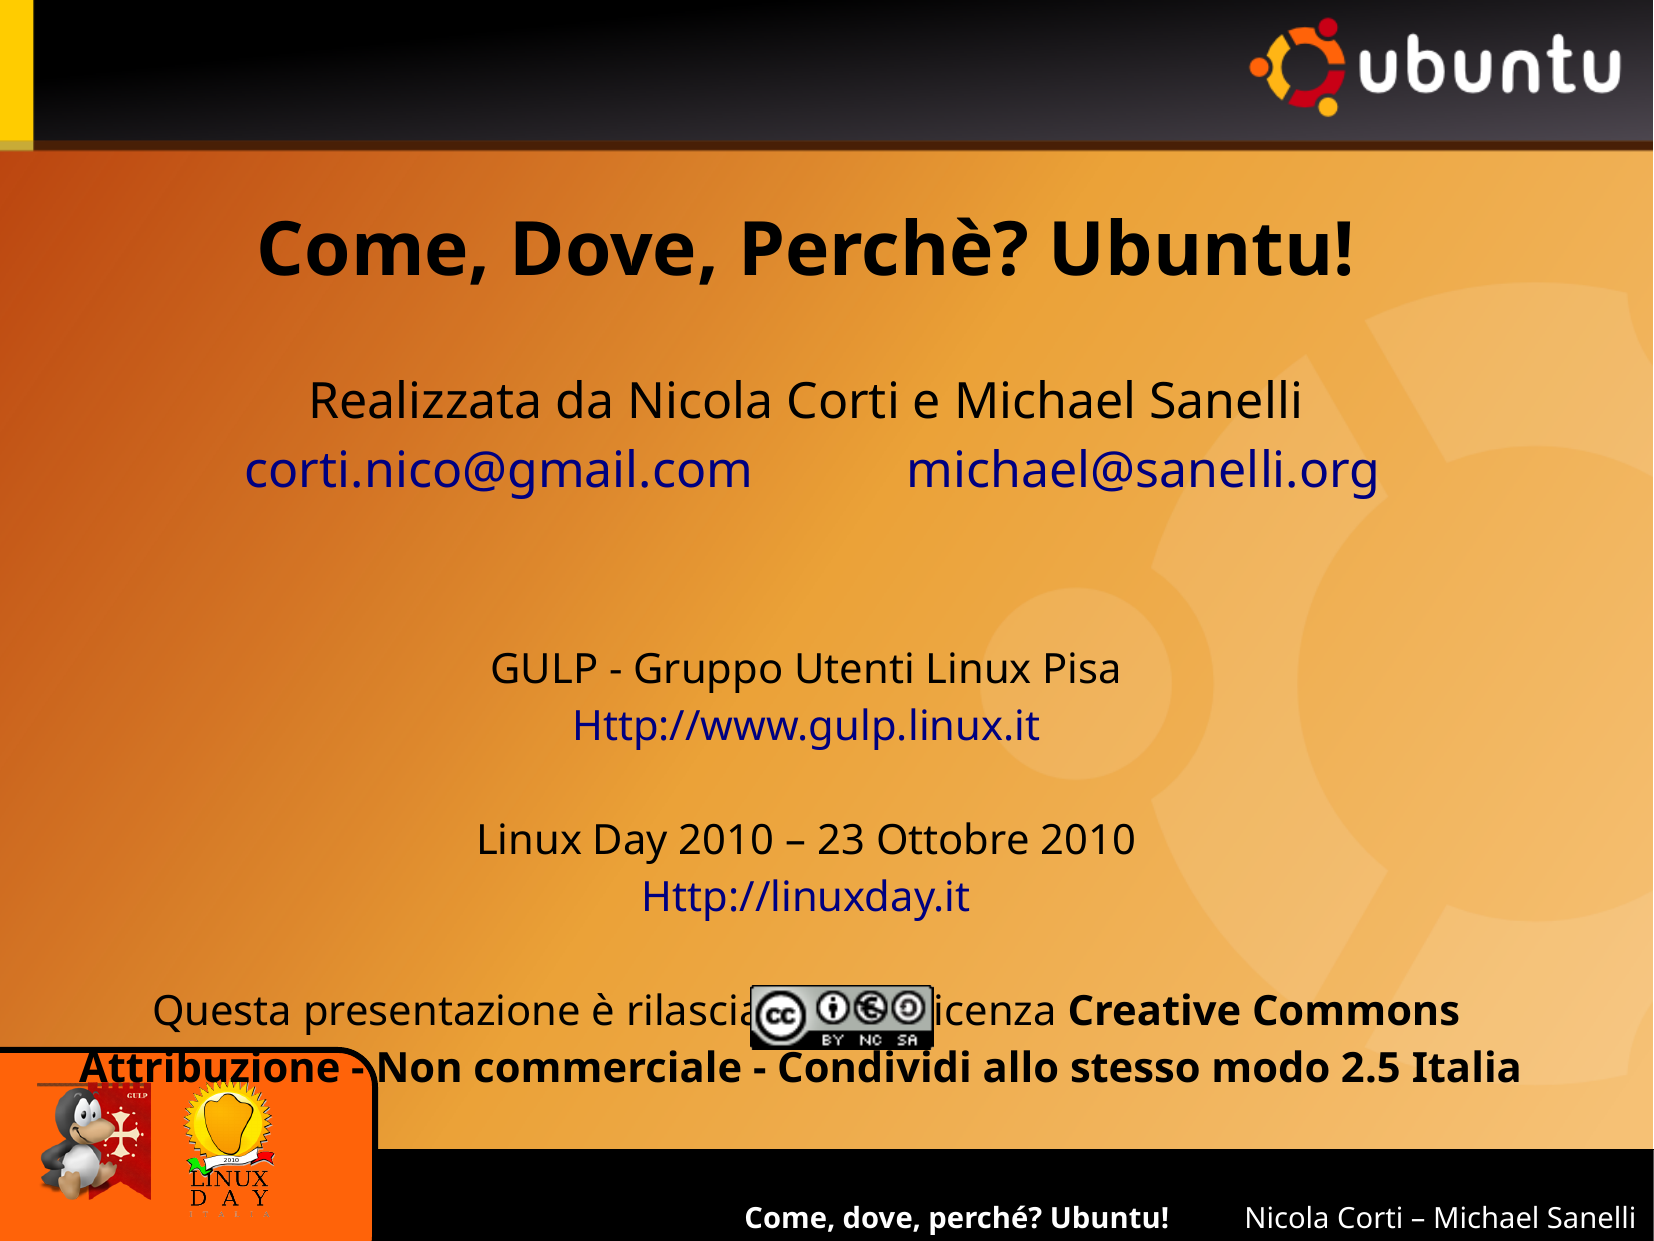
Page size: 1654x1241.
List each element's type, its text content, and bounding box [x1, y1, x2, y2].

picture [37, 1082, 151, 1200]
picture [183, 1076, 275, 1217]
text_box Come, Dove, Perchè? Ubuntu! Realizzata da Nicola Corti e Michael Sanelli corti.nico@gmail.com michael@sanelli.org GULP - Gruppo Utenti Linux Pisa Http://www.gulp.linux.it Linux Day 2010 – 23 Ottobre 2010 Http://linuxday.it Questa presentazione è rilasciata sotto licenza Creative Commons Attribuzione - Non commerciale - Condividi allo stesso modo 2.5 Italia [37, 187, 1576, 976]
picture [0, 0, 1653, 1149]
